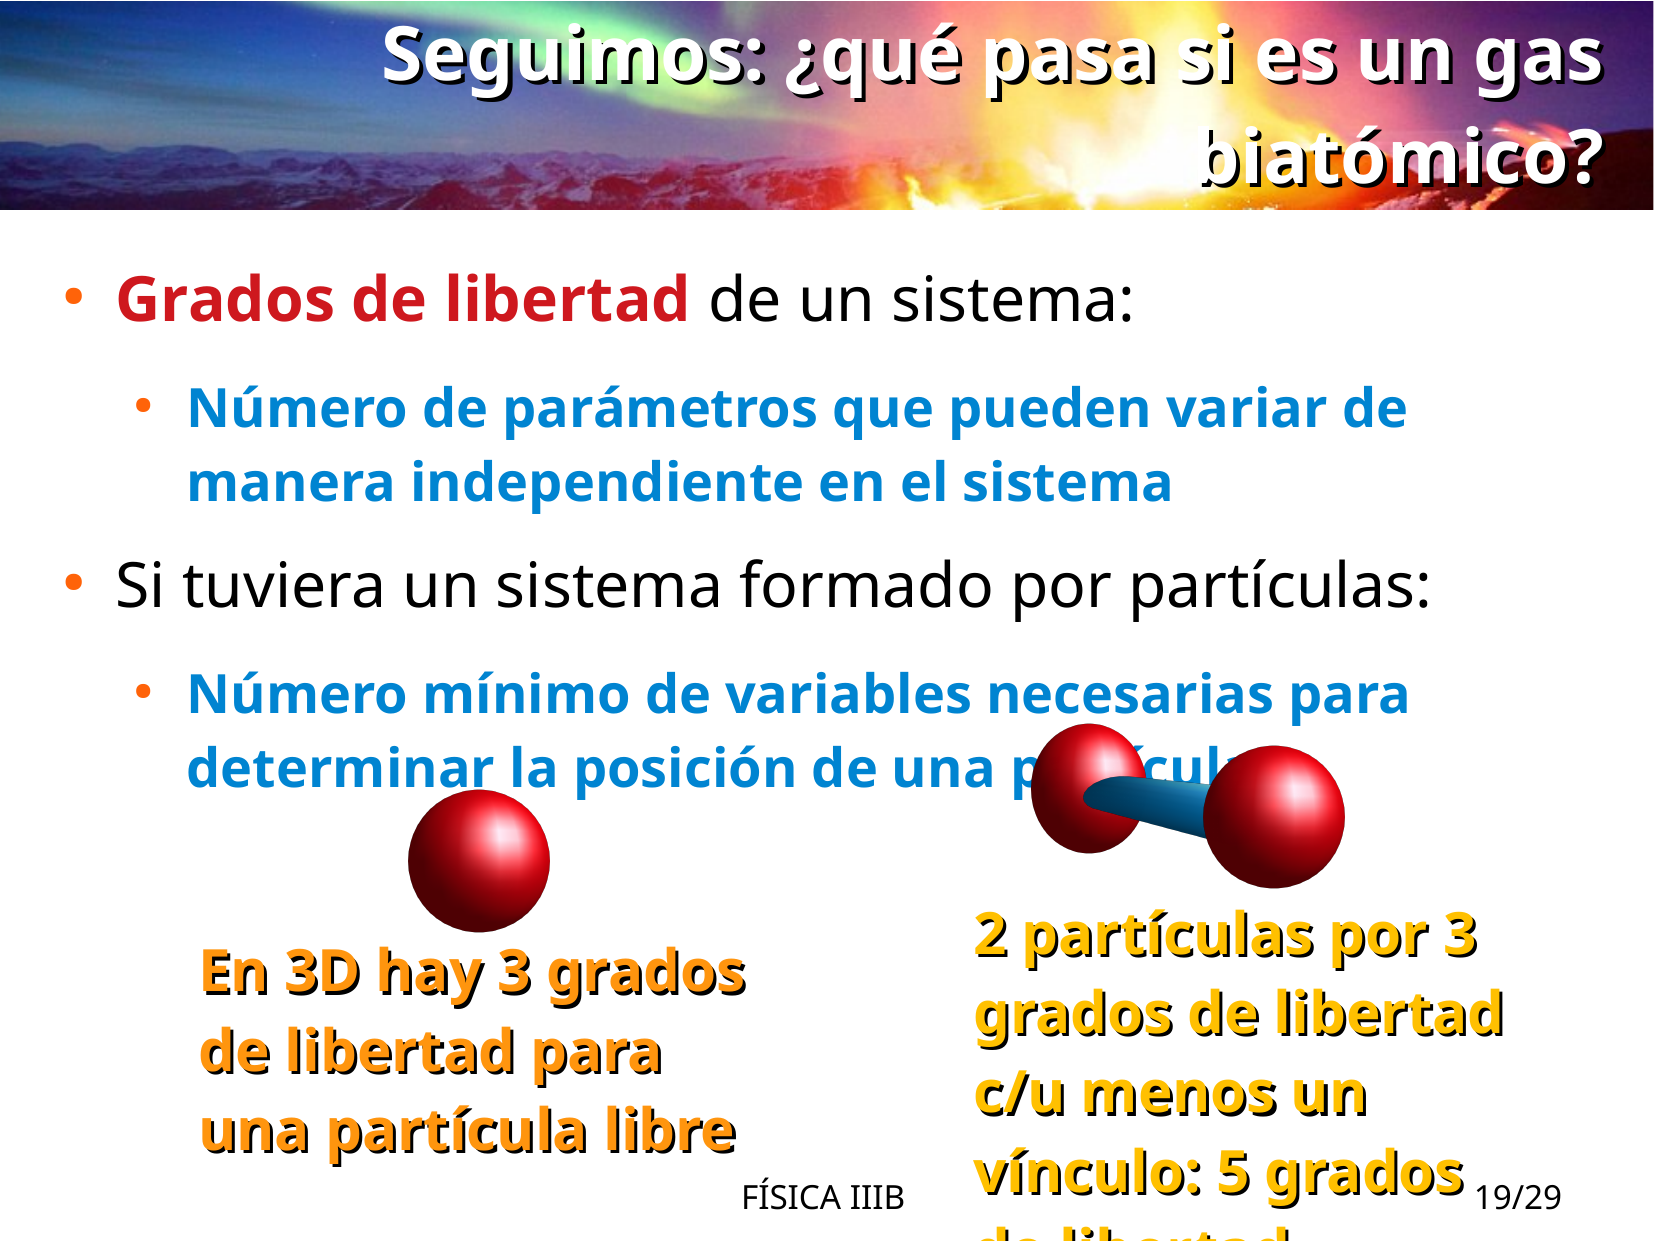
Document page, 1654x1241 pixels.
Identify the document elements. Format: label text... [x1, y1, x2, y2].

text_box 2 partículas por 3 grados de libertad c/u menos un vínculo: 5 grados de libertad [958, 884, 1561, 1241]
picture [0, 1, 1654, 210]
text_box En 3D hay 3 grados de libertad para una partícula libre [183, 922, 799, 1150]
list Grados de libertad de un sistema: Número de parámetros que pueden variar de manera independiente en el sistema Si tuviera un sistema formado por partículas: Número mínimo de variables necesarias para determinar la posición de una partícula [45, 255, 1606, 1156]
title Seguimos: ¿qué pasa si es un gas biatómico? [45, 15, 1606, 191]
